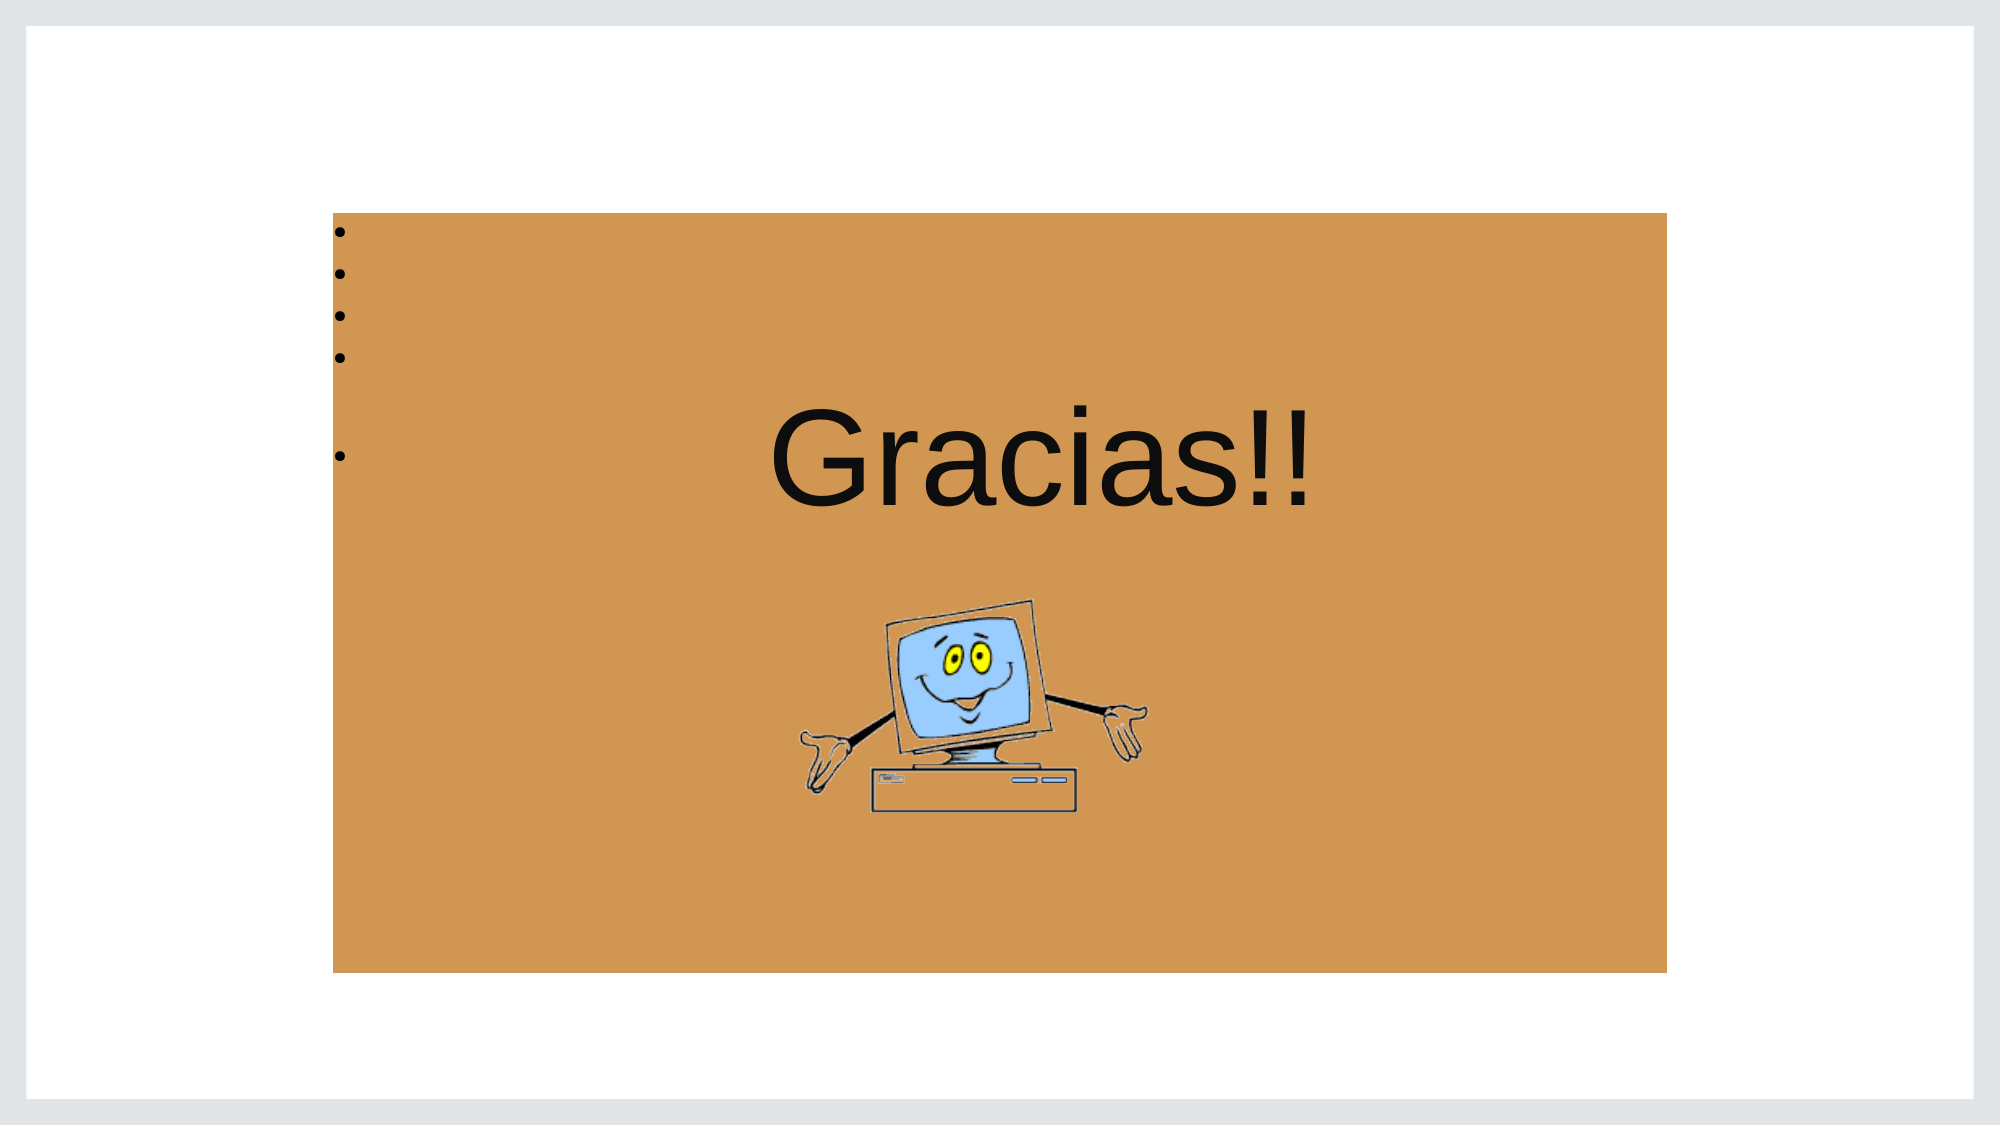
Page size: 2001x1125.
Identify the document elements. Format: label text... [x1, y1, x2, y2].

picture [772, 562, 1168, 830]
table_header Gracias!! [333, 213, 1667, 973]
